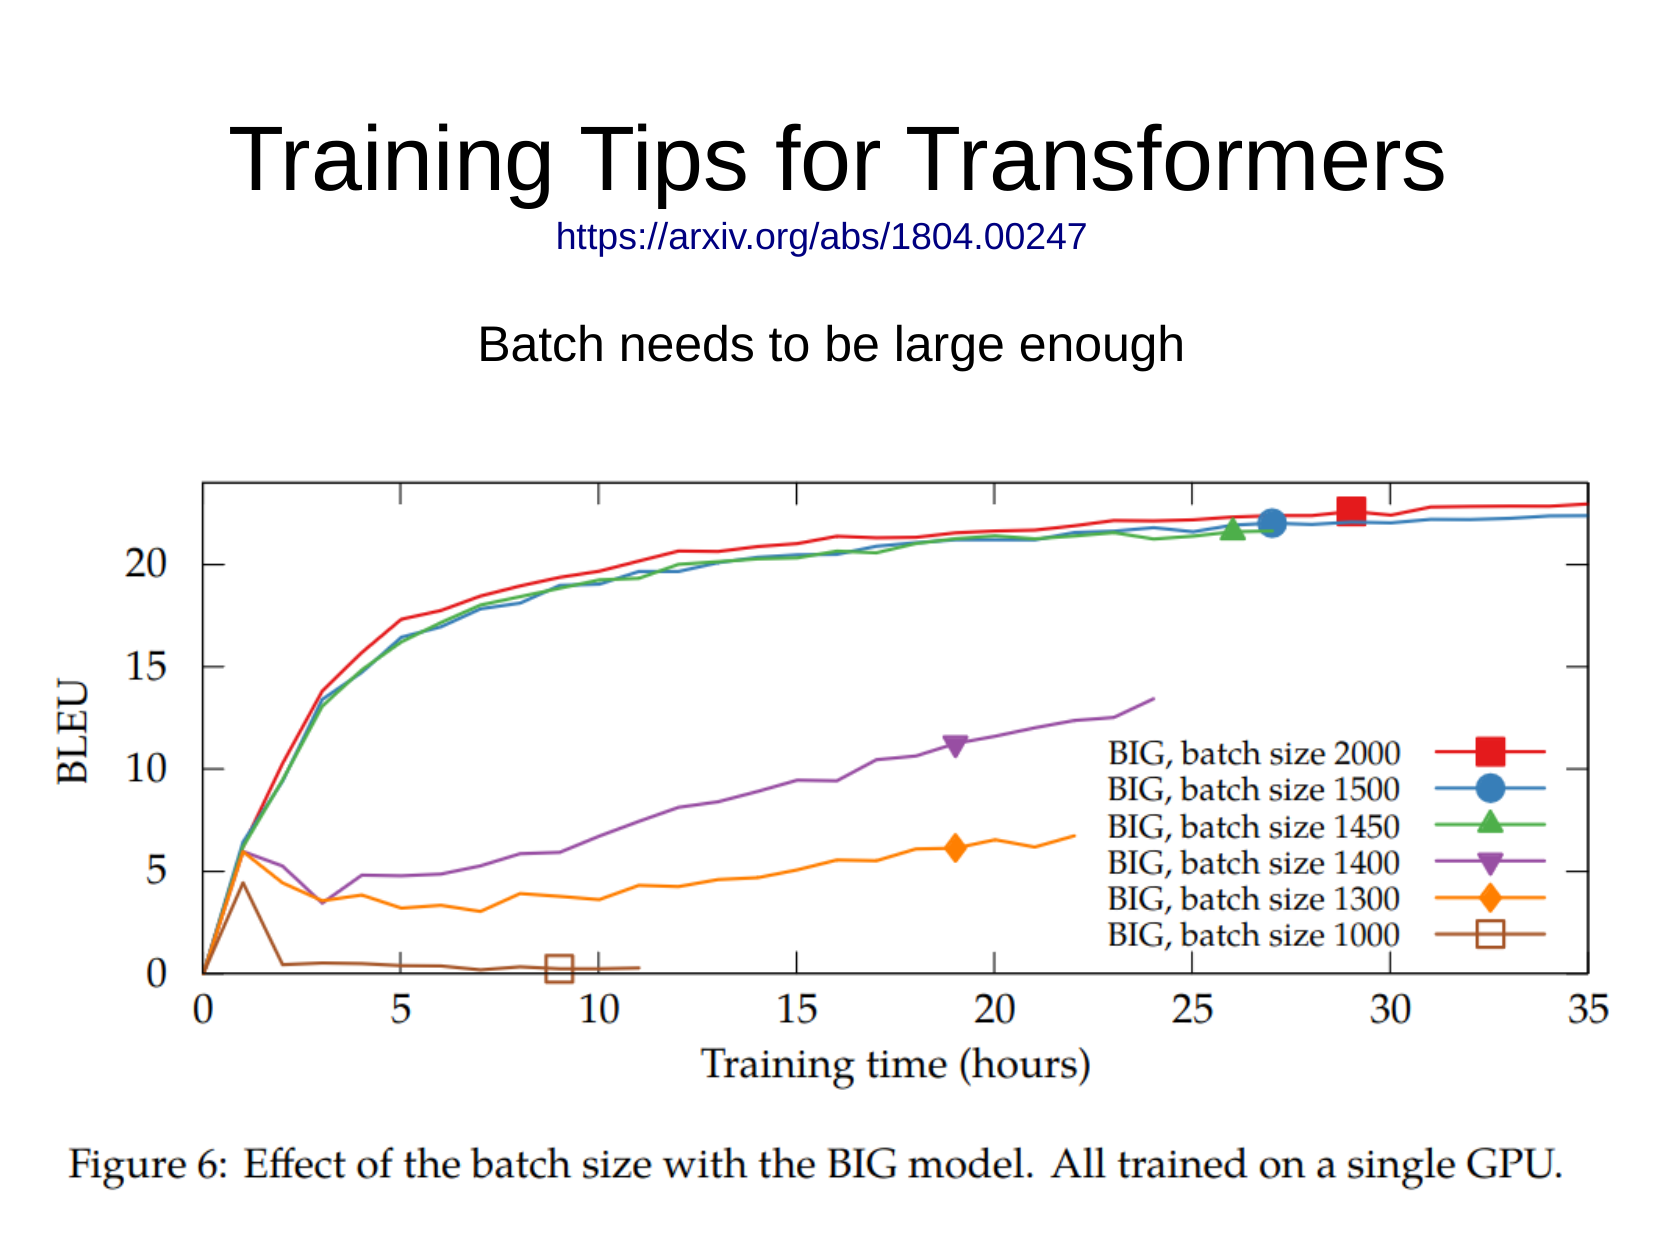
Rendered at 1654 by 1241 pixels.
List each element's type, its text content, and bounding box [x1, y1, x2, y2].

title Training Tips for Transformers [94, 55, 1583, 263]
text_box https://arxiv.org/abs/1804.00247 [541, 207, 1103, 265]
text_box Batch needs to be large enough [378, 308, 1285, 407]
picture [38, 431, 1654, 1234]
